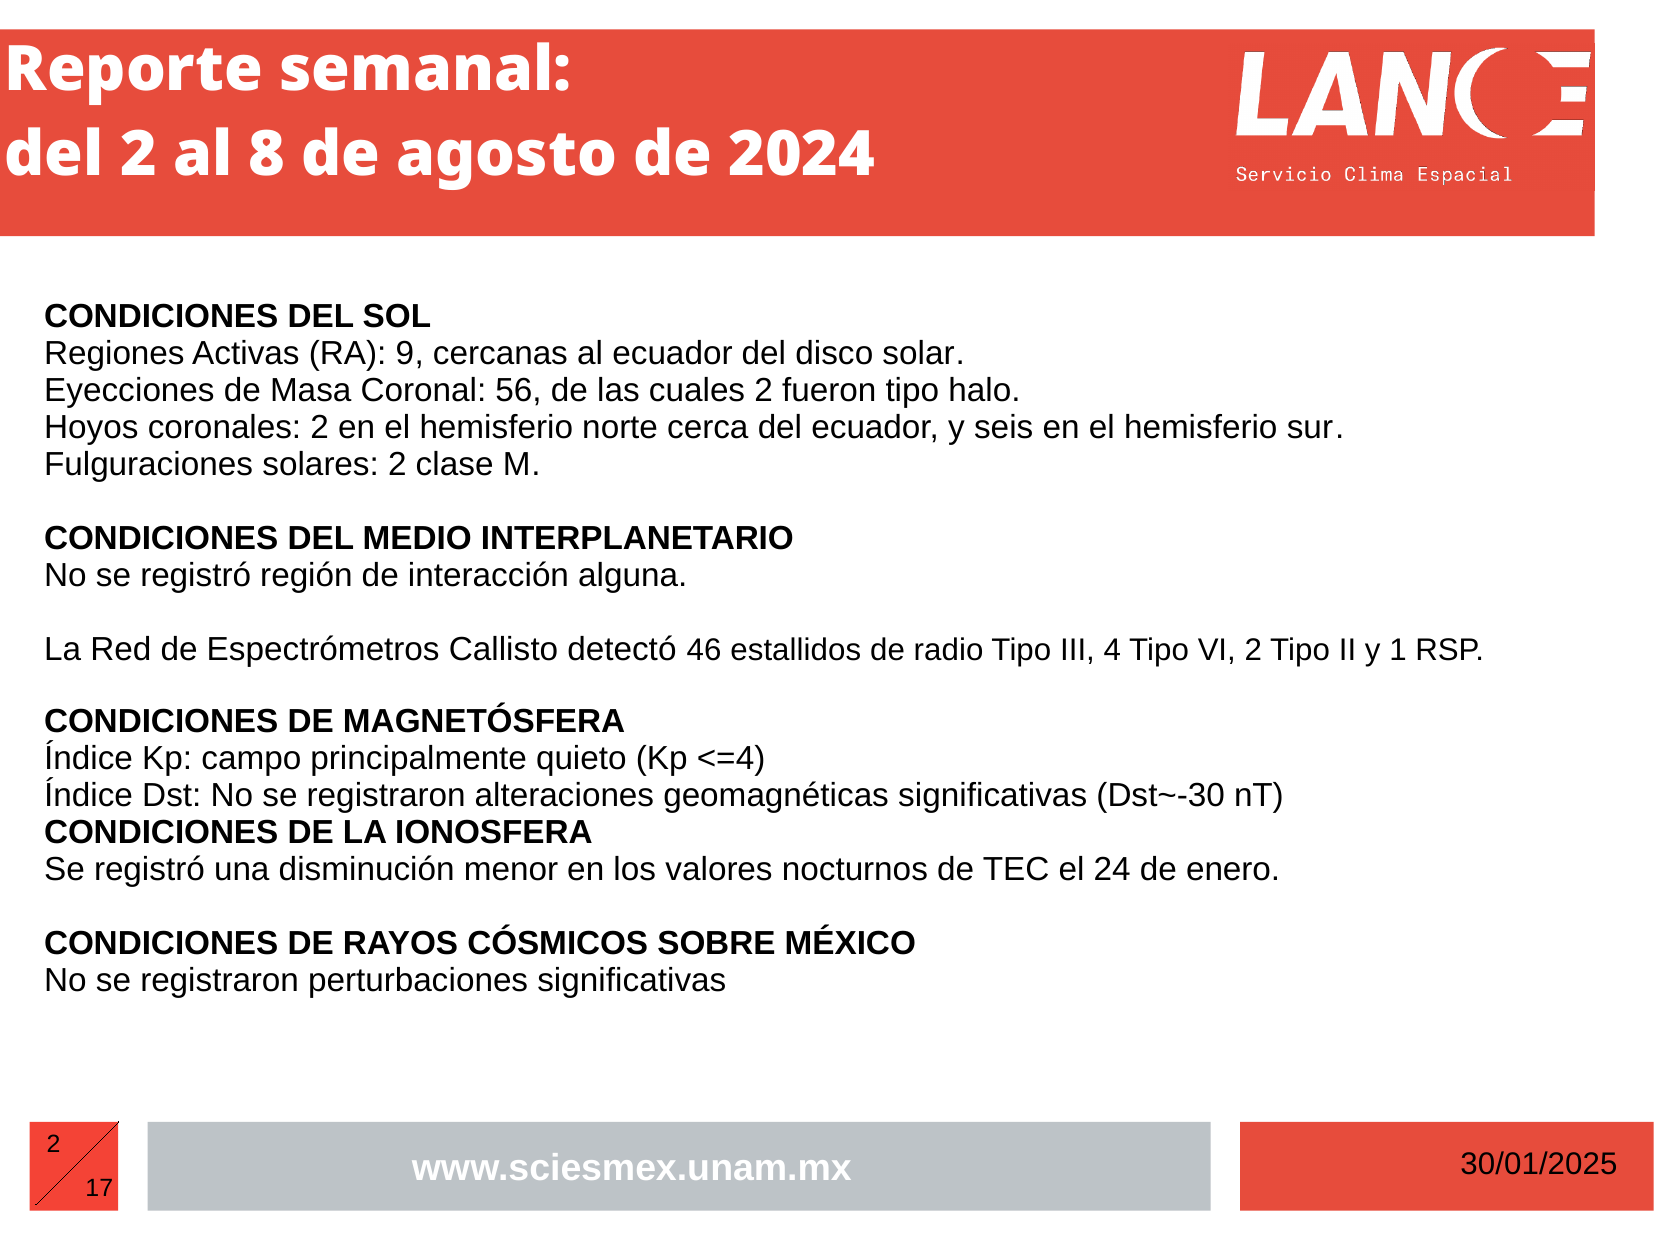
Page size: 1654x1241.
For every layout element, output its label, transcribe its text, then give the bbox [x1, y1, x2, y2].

text_box CONDICIONES DEL SOL Regiones Activas (RA): 9, cercanas al ecuador del disco solar. Eyecciones de Masa Coronal: 56, de las cuales 2 fueron tipo halo. Hoyos coronales: 2 en el hemisferio norte cerca del ecuador, y seis en el hemisferio sur. Fulguraciones solares: 2 clase M. CONDICIONES DEL MEDIO INTERPLANETARIO No se registró región de interacción alguna. La Red de Espectrómetros Callisto detectó 46 estallidos de radio Tipo III, 4 Tipo VI, 2 Tipo II y 1 RSP. CONDICIONES DE MAGNETÓSFERA Índice Kp: campo principalmente quieto (Kp <=4) Índice Dst: No se registraron alteraciones geomagnéticas significativas (Dst~-30 nT) CONDICIONES DE LA IONOSFERA Se registró una disminución menor en los valores nocturnos de TEC el 24 de enero. CONDICIONES DE RAYOS CÓSMICOS SOBRE MÉXICO No se registraron perturbaciones significativas [29, 252, 1565, 1084]
picture [1228, 43, 1595, 191]
title Reporte semanal: del 2 al 8 de agosto de 2024 [4, 23, 1340, 189]
text_box 17 [0, 1151, 129, 1209]
text_box 30/01/2025 [1424, 1121, 1654, 1205]
text_box <número> [31, 1121, 176, 1170]
text_box www.sciesmex.unam.mx [129, 1126, 1158, 1209]
